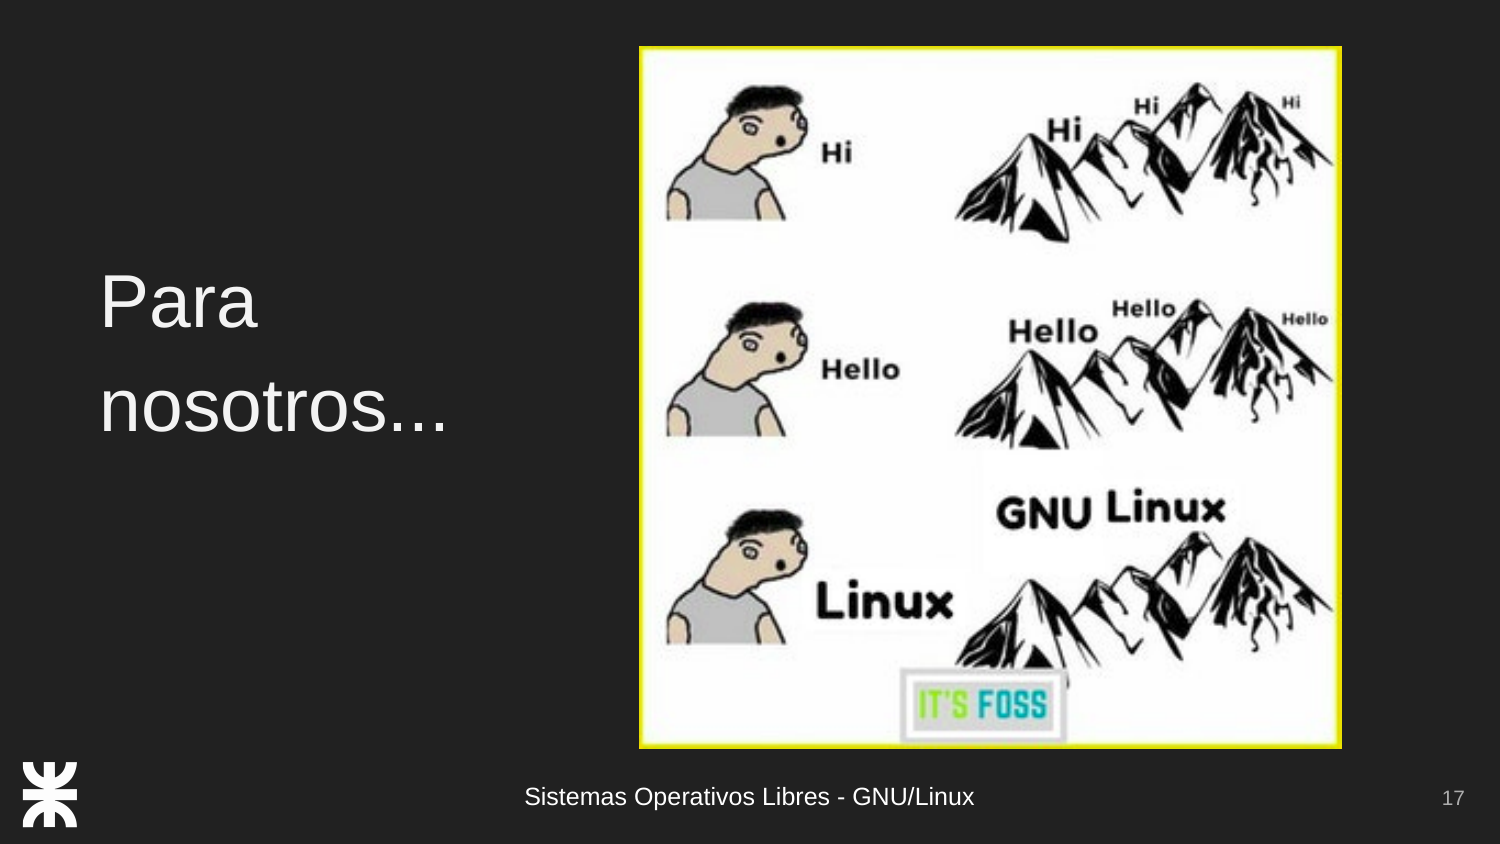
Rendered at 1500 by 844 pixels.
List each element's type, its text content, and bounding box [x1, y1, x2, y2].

title Sistemas Operativos Libres - GNU/Linux [254, 748, 1246, 843]
slide_number <number> [1389, 764, 1480, 830]
text_box Para nosotros... [84, 224, 606, 620]
picture [639, 46, 1342, 749]
picture [22, 762, 77, 829]
